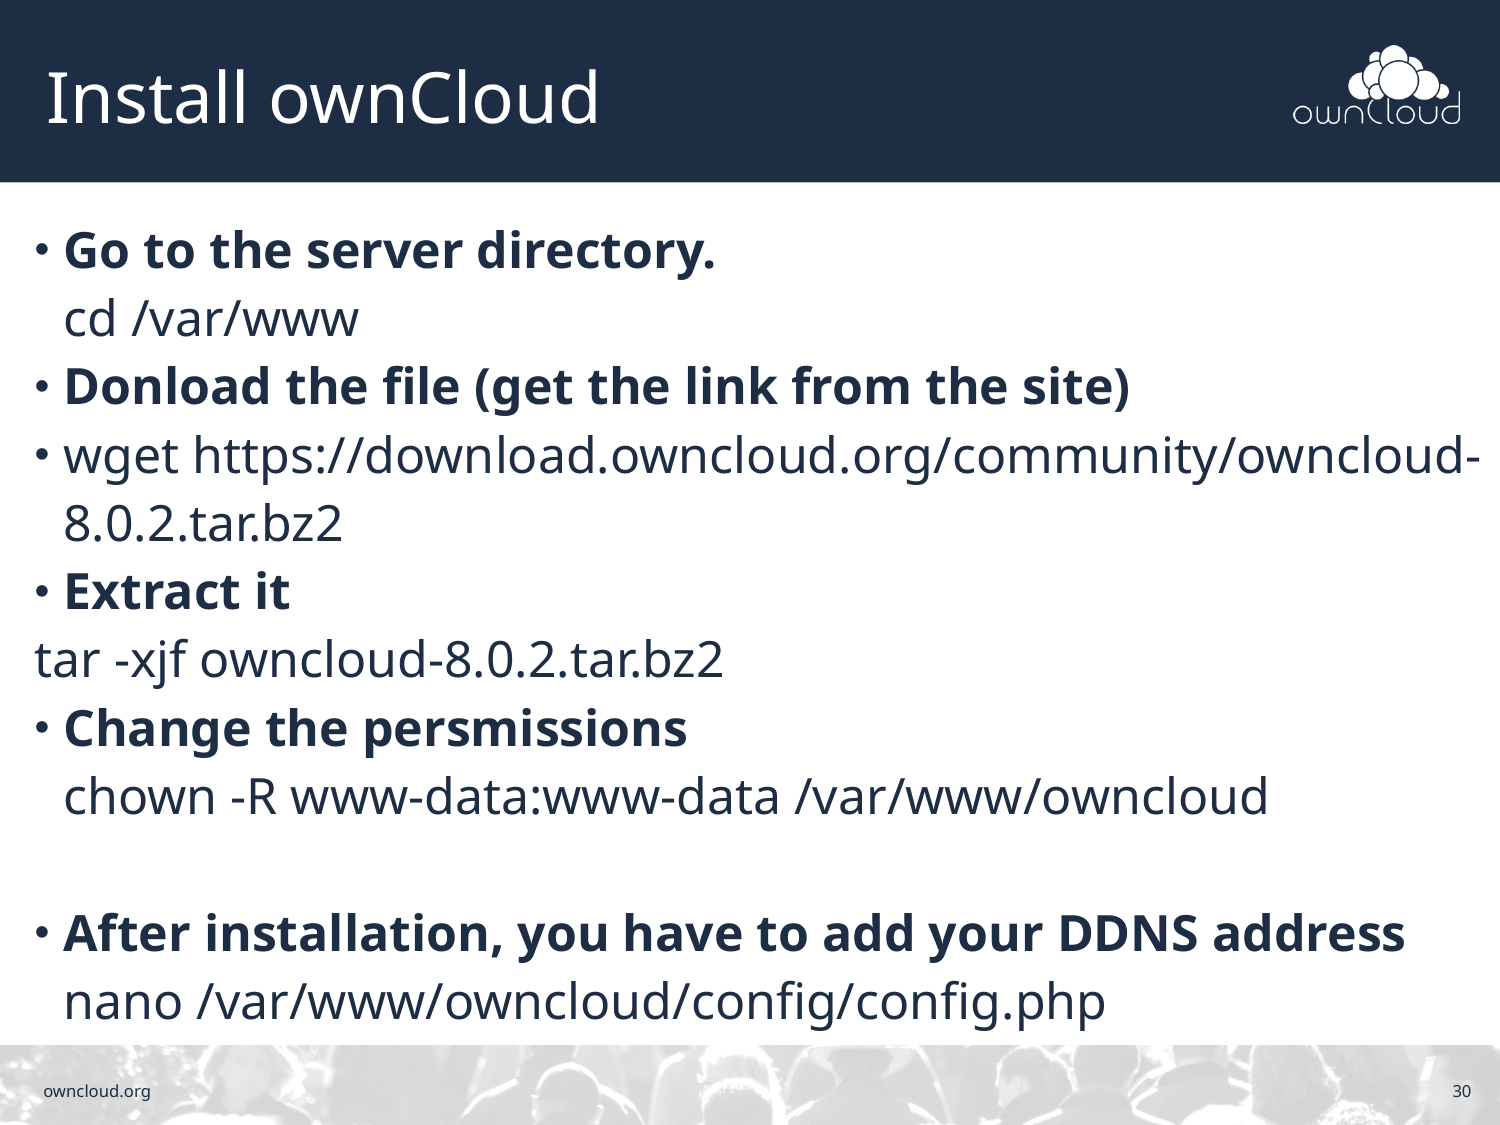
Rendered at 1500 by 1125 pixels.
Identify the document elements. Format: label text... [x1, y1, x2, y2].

picture [1293, 45, 1460, 124]
list Go to the server directory. cd /var/www Donload the file (get the link from the site) wget https://download.owncloud.org/community/owncloud-8.0.2.tar.bz2 Extract it tar -xjf owncloud-8.0.2.tar.bz2 Change the persmissions chown -R www-data:www-data /var/www/owncloud After installation, you have to add your DDNS address nano /var/www/owncloud/config/config.php [34, 214, 1489, 1026]
picture [0, 1045, 1500, 1125]
title Install ownCloud [46, 5, 1258, 187]
